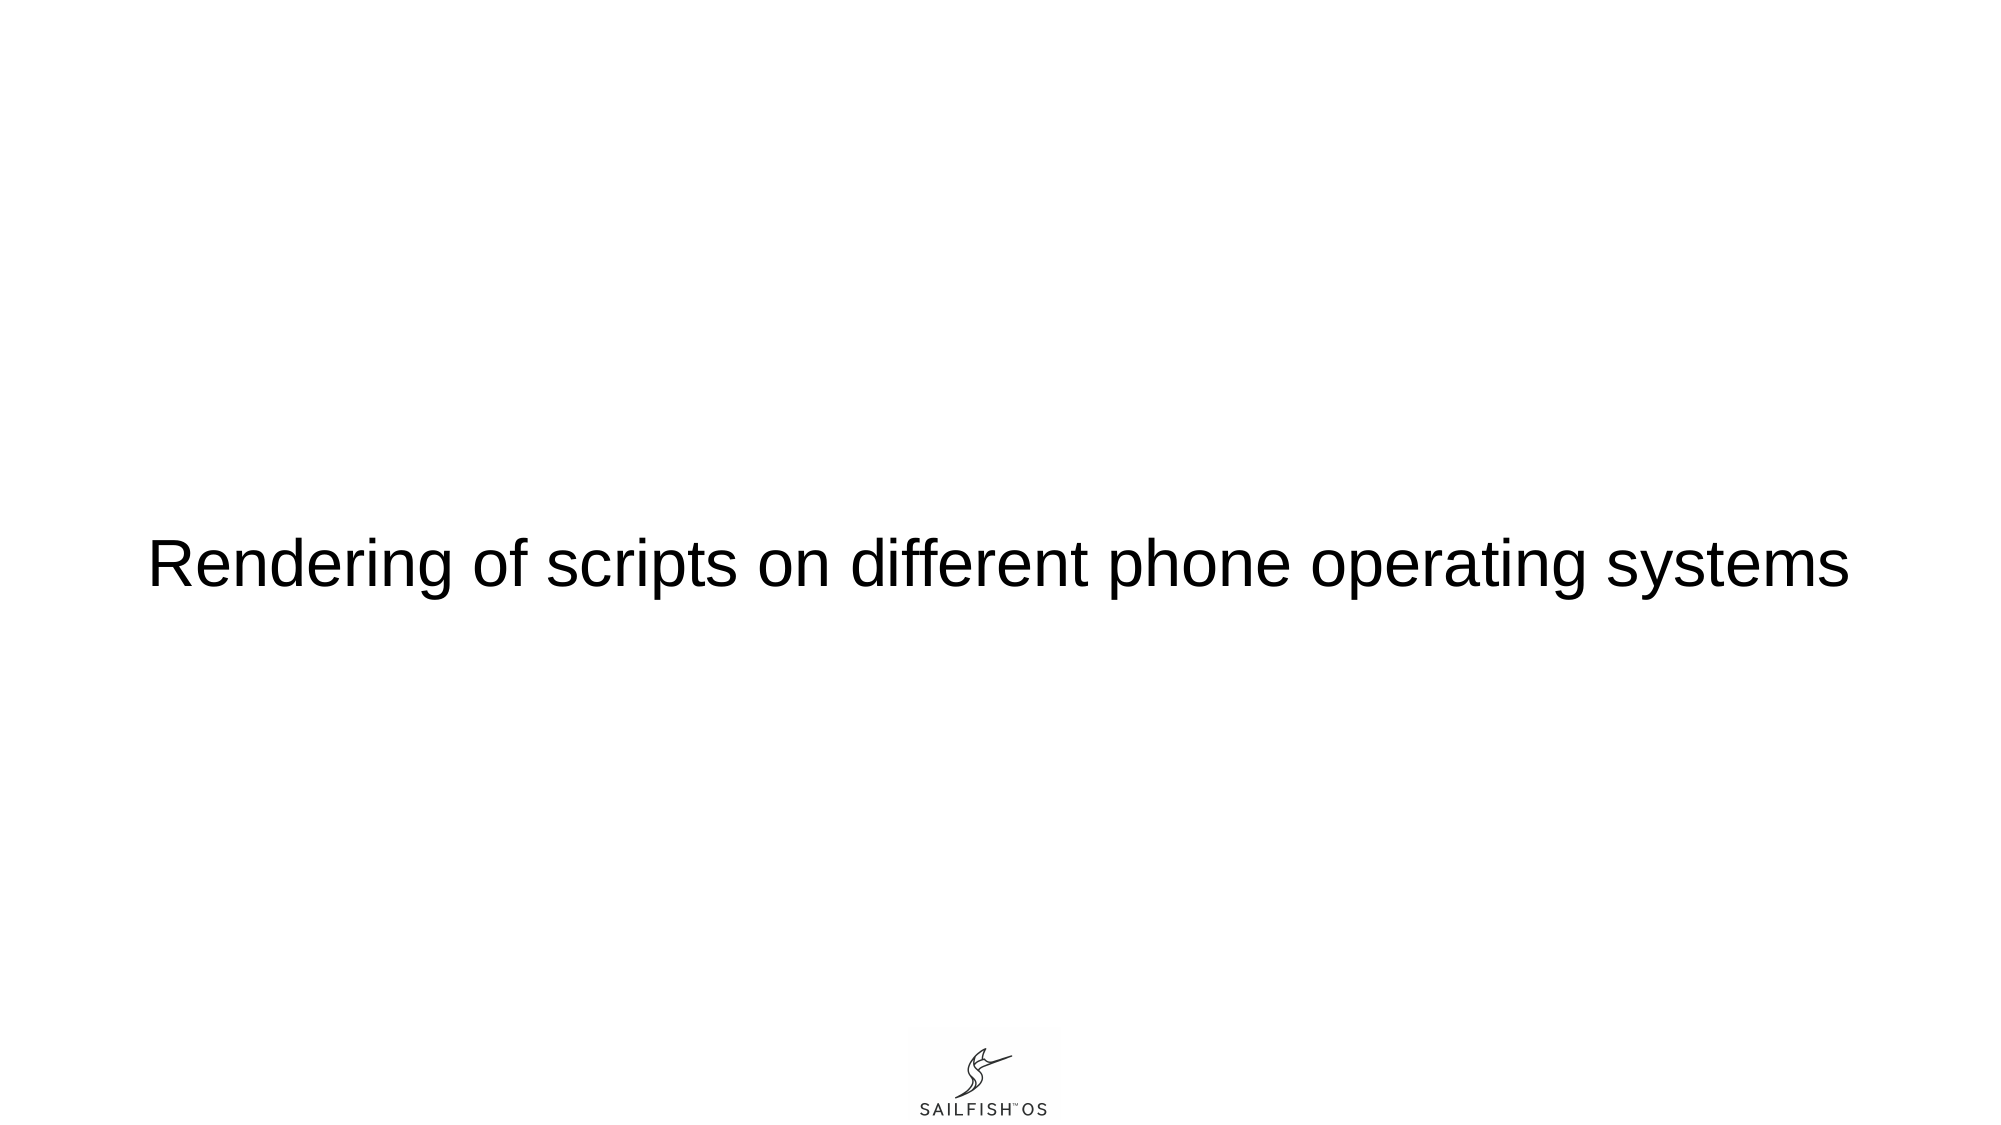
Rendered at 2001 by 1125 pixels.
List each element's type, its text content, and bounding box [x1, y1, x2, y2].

picture [908, 1068, 1061, 1120]
subtitle Rendering of scripts on different phone operating systems [137, 59, 1863, 1068]
